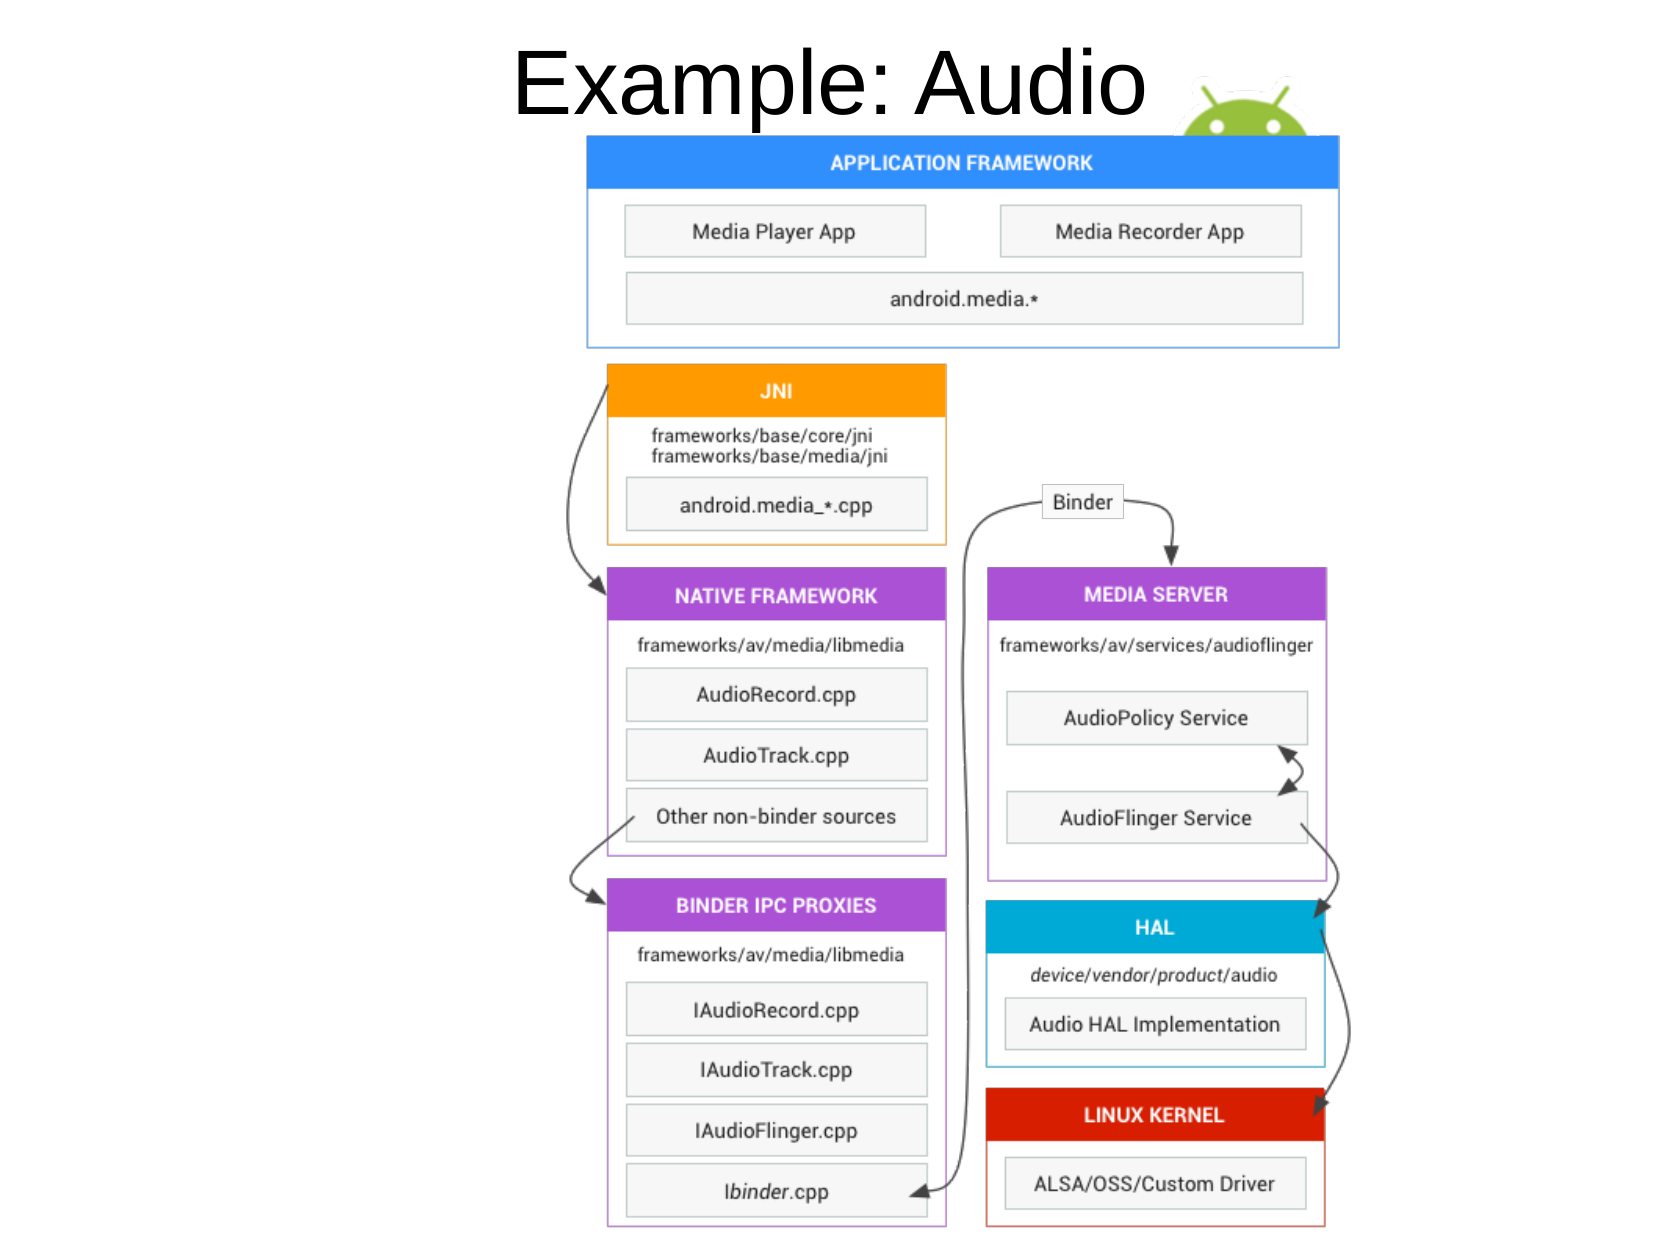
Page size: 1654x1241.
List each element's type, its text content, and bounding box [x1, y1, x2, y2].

picture [562, 75, 1354, 1232]
title Example: Audio [86, 0, 1576, 166]
